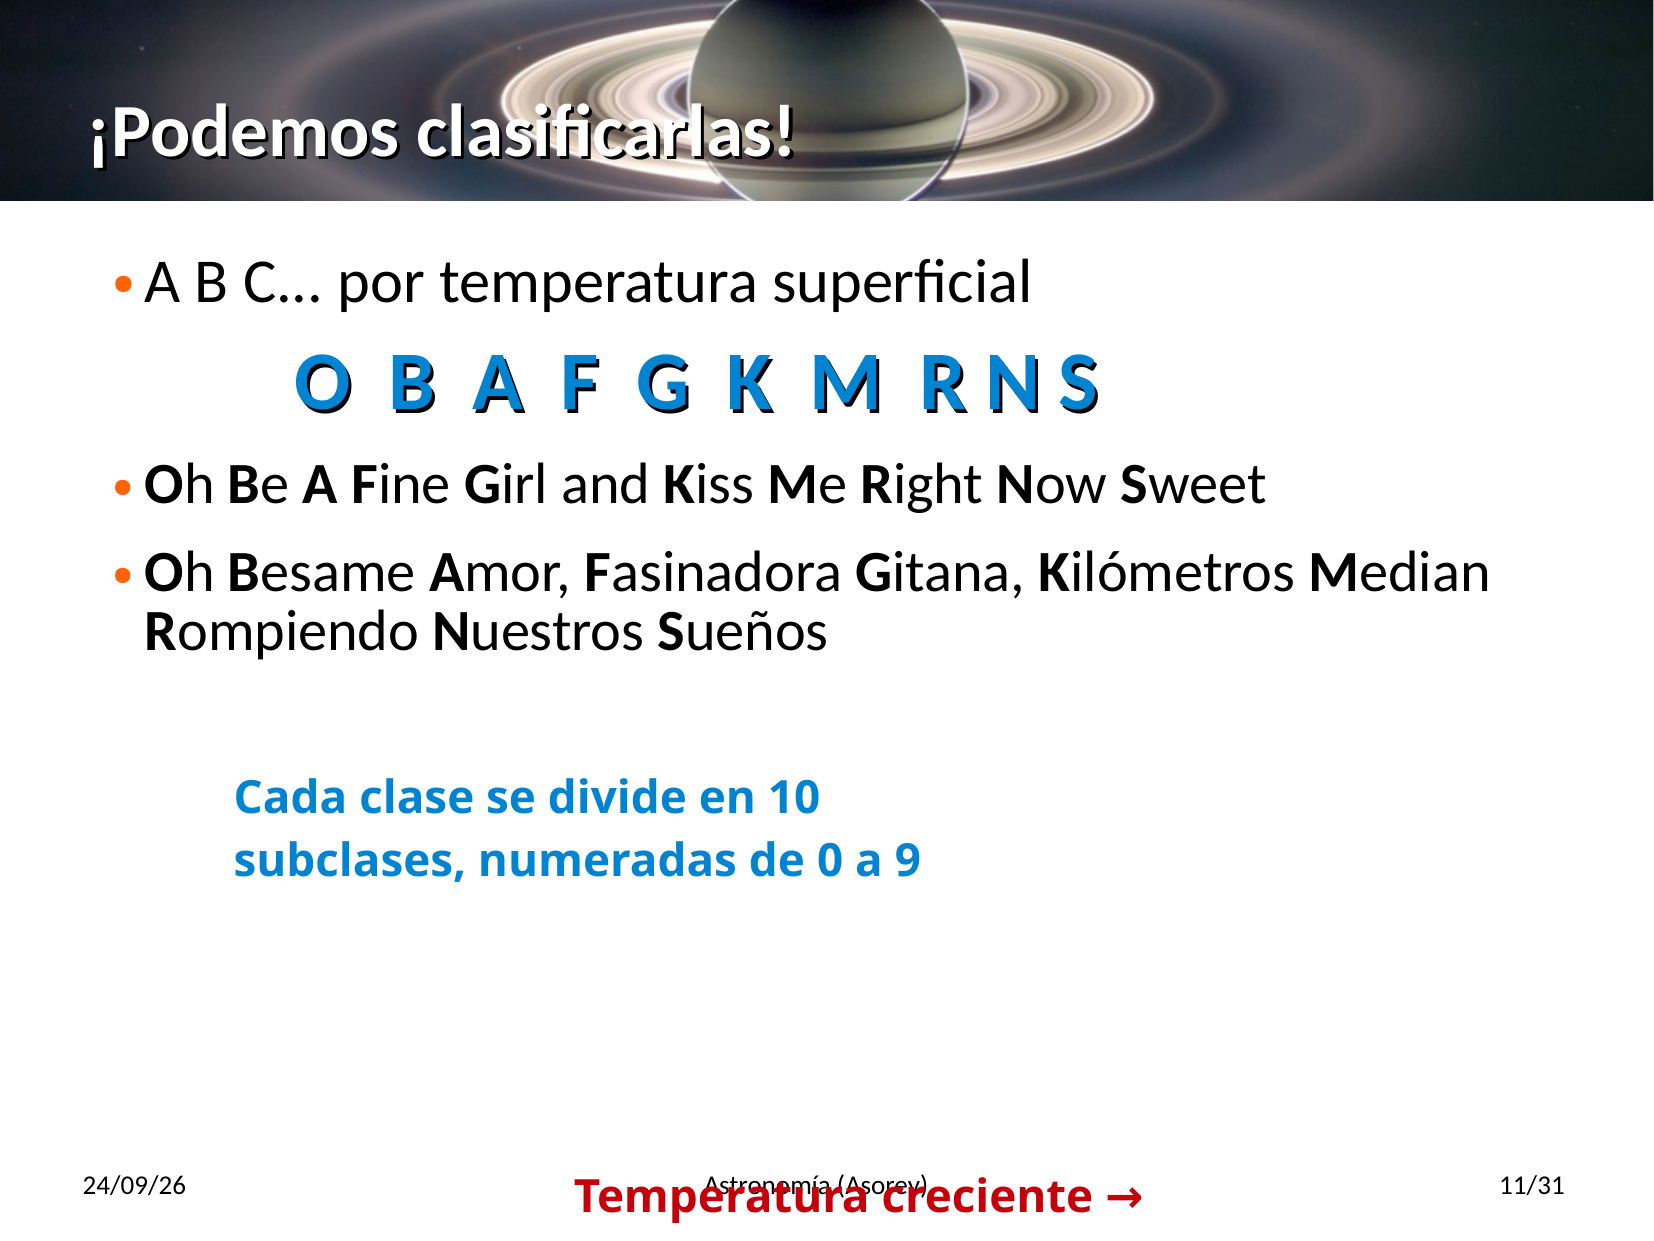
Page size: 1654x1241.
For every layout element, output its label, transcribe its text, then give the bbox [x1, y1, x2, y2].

title ¡Podemos clasificarlas! [86, 49, 1576, 226]
picture [0, 0, 1654, 201]
text_box Cada clase se divide en 10 subclases, numeradas de 0 a 9 [218, 757, 1177, 874]
text_box Temperatura creciente → [558, 1155, 1161, 1222]
picture [224, 750, 1500, 1213]
list A B C... por temperatura superficial O B A F G K M R N S Oh Be A Fine Girl and Kiss Me Right Now Sweet Oh Besame Amor, Fasinadora Gitana, Kilómetros Median Rompiendo Nuestros Sueños [82, 255, 1571, 1156]
